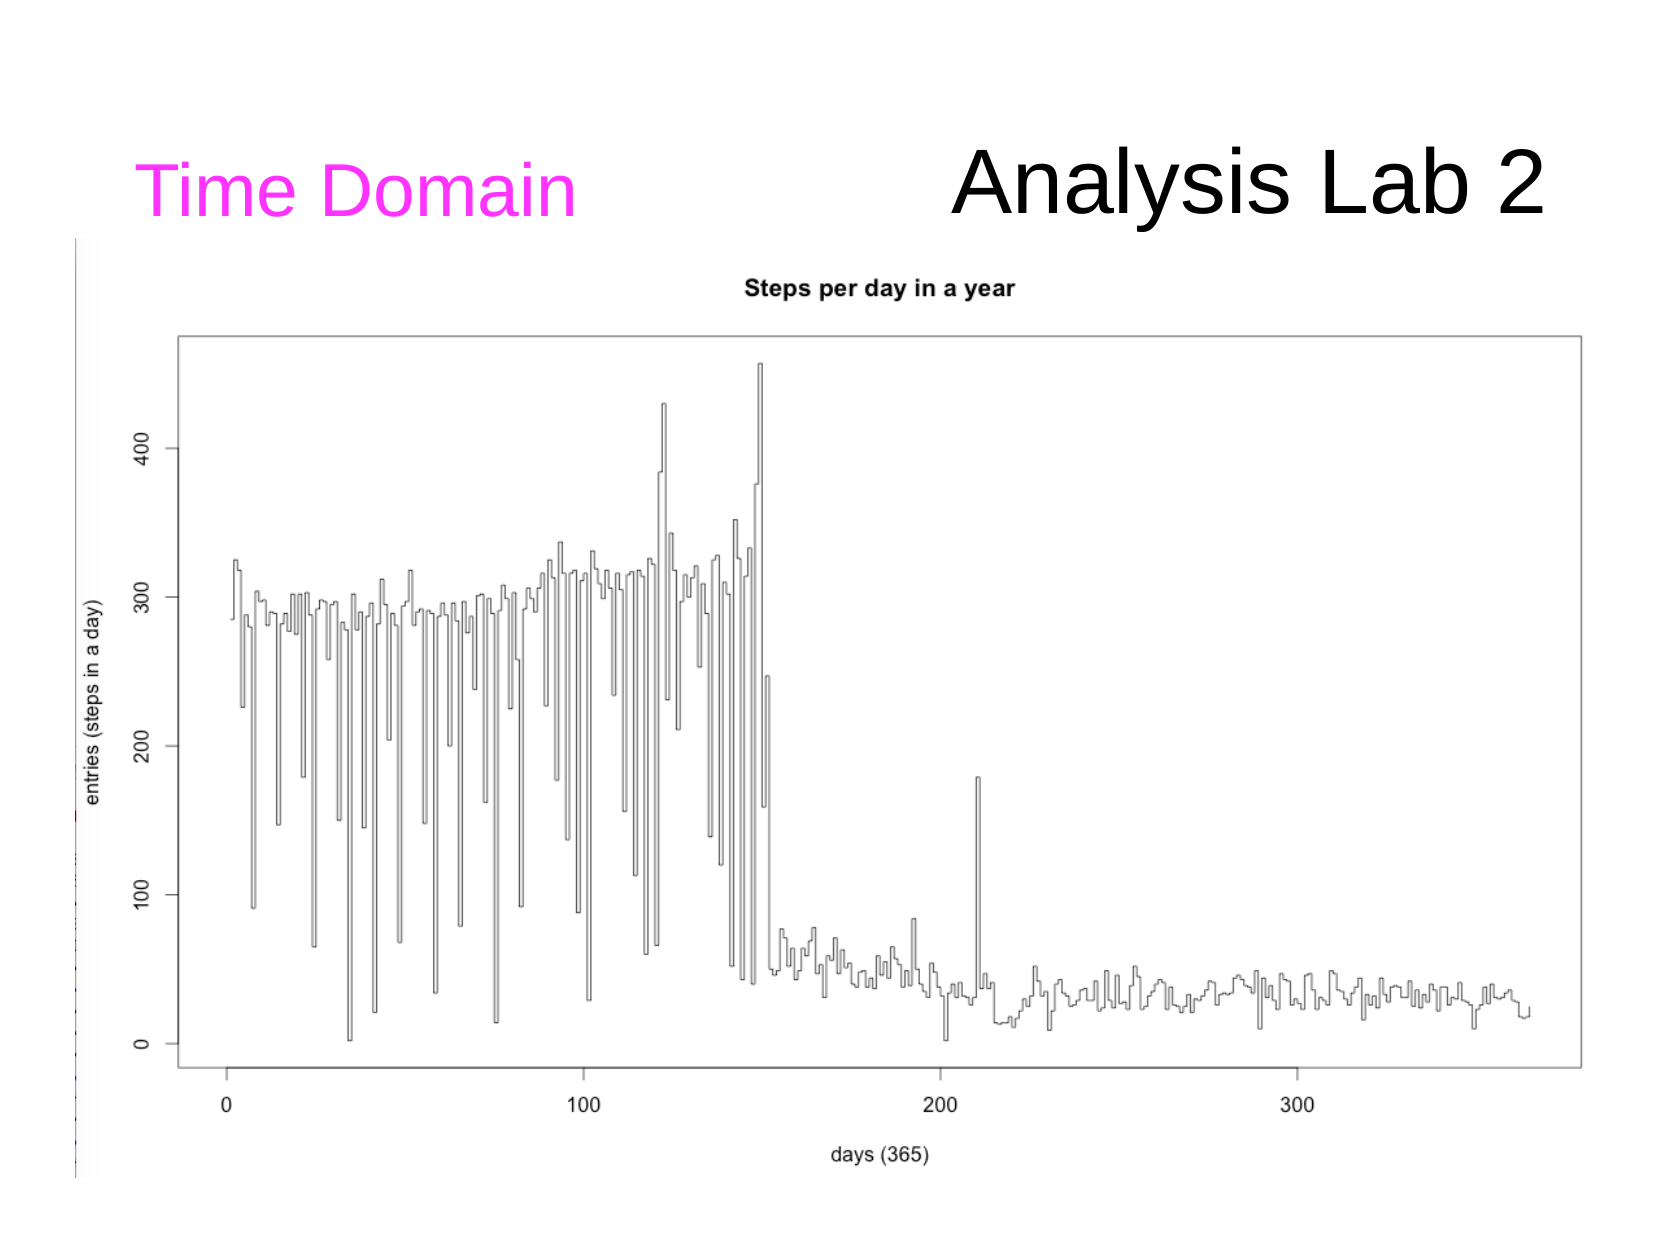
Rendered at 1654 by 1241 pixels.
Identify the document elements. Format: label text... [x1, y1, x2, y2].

title Analysis Lab 2 [60, 77, 1549, 286]
picture [75, 238, 1595, 1178]
text_box Time Domain [120, 140, 1006, 238]
